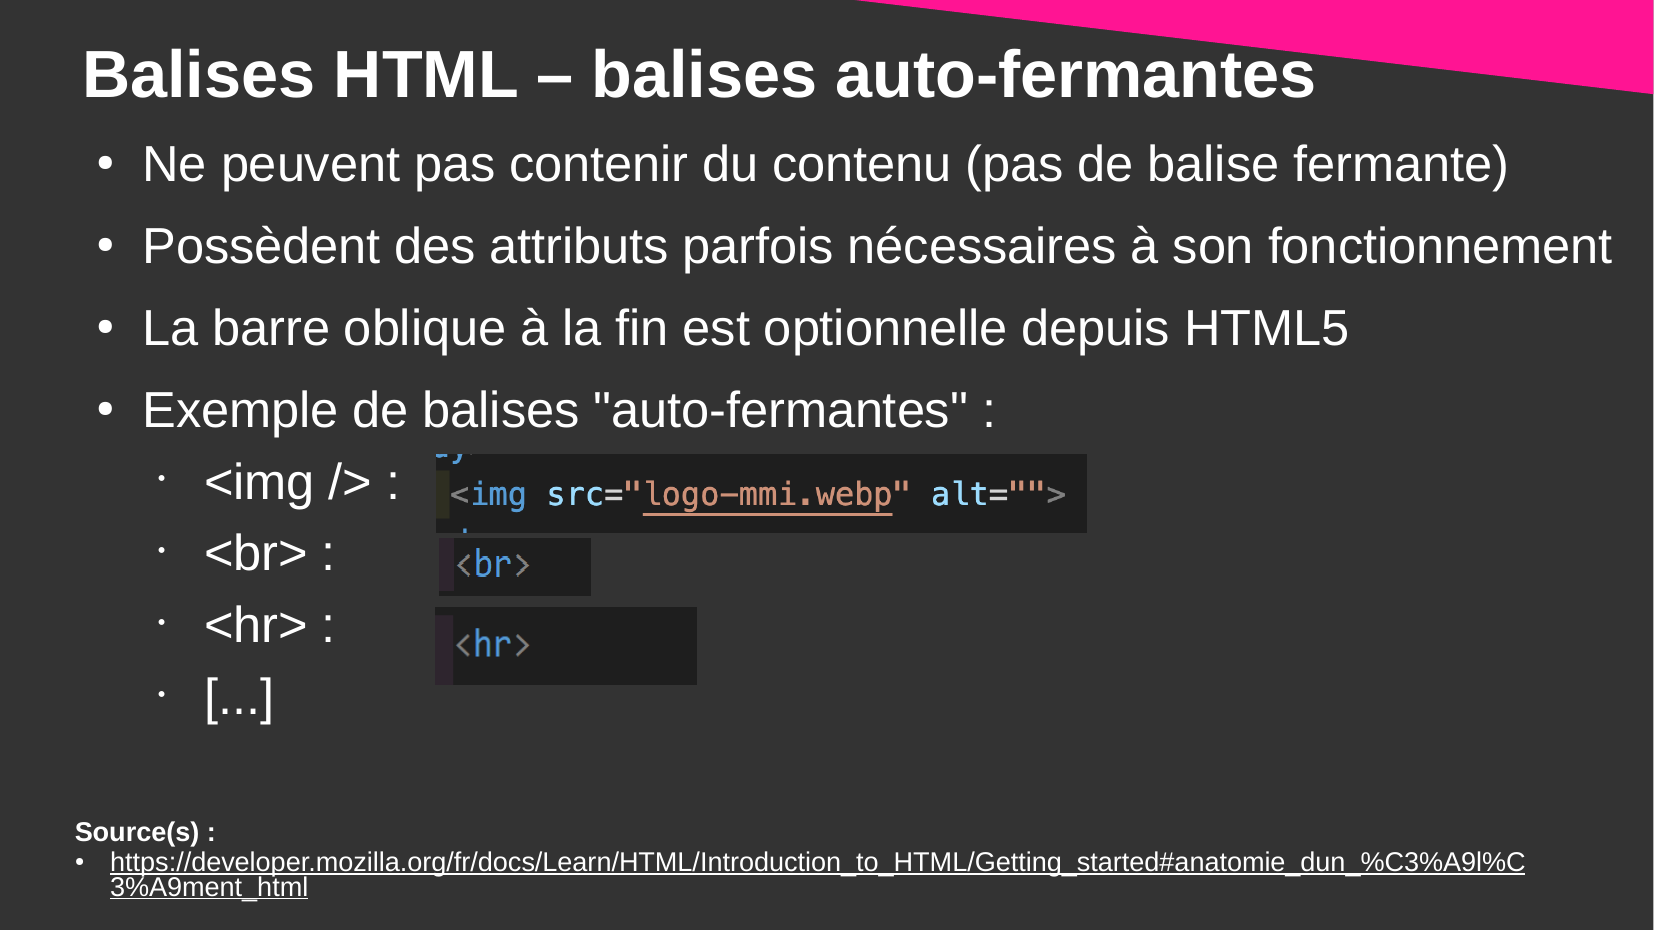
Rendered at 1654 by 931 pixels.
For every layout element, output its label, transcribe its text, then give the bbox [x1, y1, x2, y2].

text_box [854, 0, 1654, 95]
text_box Source(s) : https://developer.mozilla.org/fr/docs/Learn/HTML/Introduction_to_HTML/Getting_started#anatomie_dun_%C3%A9l%C3%A9ment_html [59, 809, 1546, 915]
title Balises HTML – balises auto-fermantes [82, 36, 1571, 122]
list Ne peuvent pas contenir du contenu (pas de balise fermante) Possèdent des attributs parfois nécessaires à son fonctionnement La barre oblique à la fin est optionnelle depuis HTML5 Exemple de balises "auto-fermantes" : <img /> : <br> : <hr> : [...] [80, 135, 1620, 777]
picture [439, 538, 591, 597]
picture [436, 454, 1087, 533]
picture [435, 607, 697, 685]
